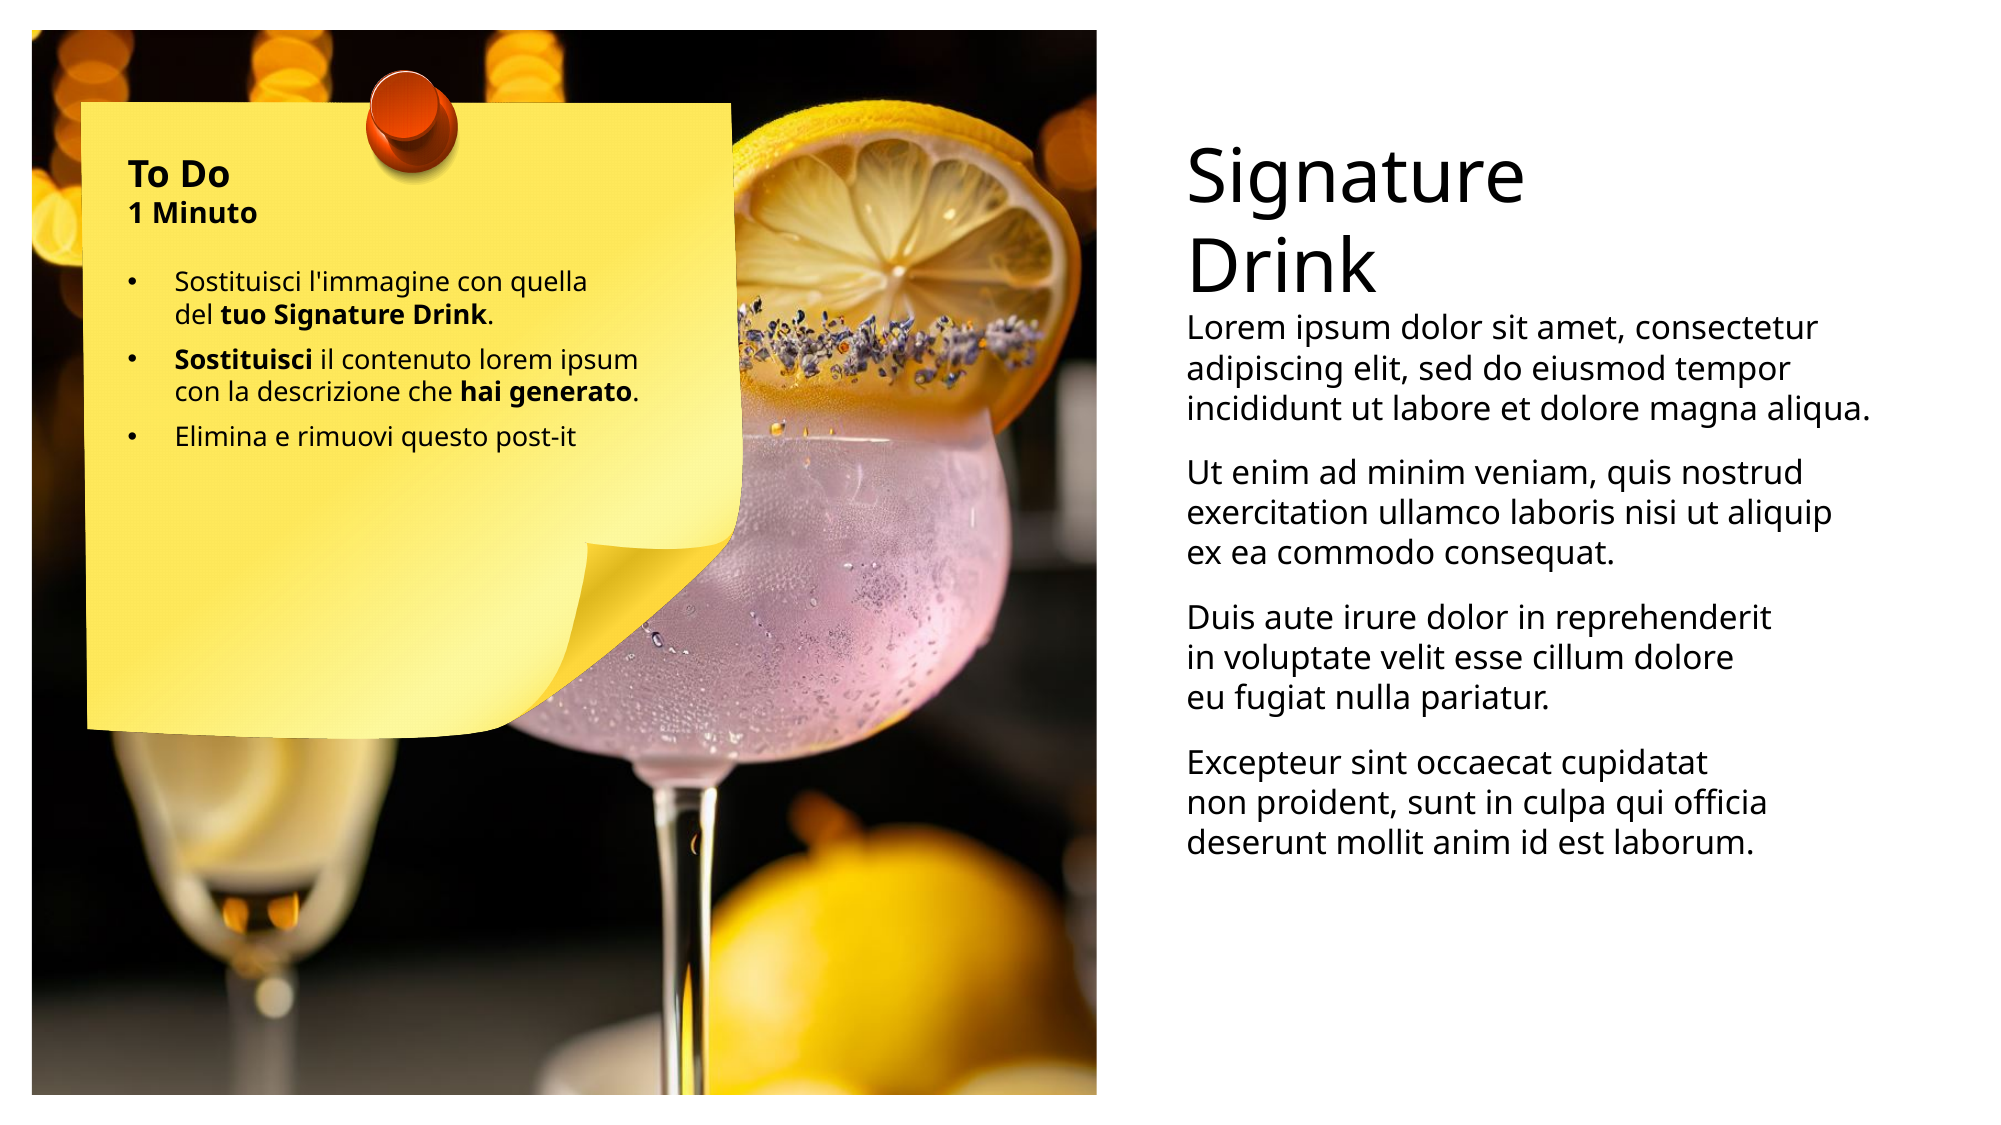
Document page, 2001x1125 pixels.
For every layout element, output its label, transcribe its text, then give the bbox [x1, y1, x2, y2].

text_box Signature Drink [1171, 119, 1750, 299]
text_box To Do 1 Minuto Sostituisci l'immagine con quella del tuo Signature Drink. Sostituisci il contenuto lorem ipsum con la descrizione che hai generato. Elimina e rimuovi questo post-it [112, 142, 708, 460]
text_box Lorem ipsum dolor sit amet, consectetur adipiscing elit, sed do eiusmod tempor incididunt ut labore et dolore magna aliqua. Ut enim ad minim veniam, quis nostrud exercitation ullamco laboris nisi ut aliquip ex ea commodo consequat. Duis aute irure dolor in reprehenderit in voluptate velit esse cillum dolore eu fugiat nulla pariatur. Excepteur sint occaecat cupidatat non proident, sunt in culpa qui officia deserunt mollit anim id est laborum. [1171, 299, 1950, 869]
picture [31, 30, 1097, 1095]
